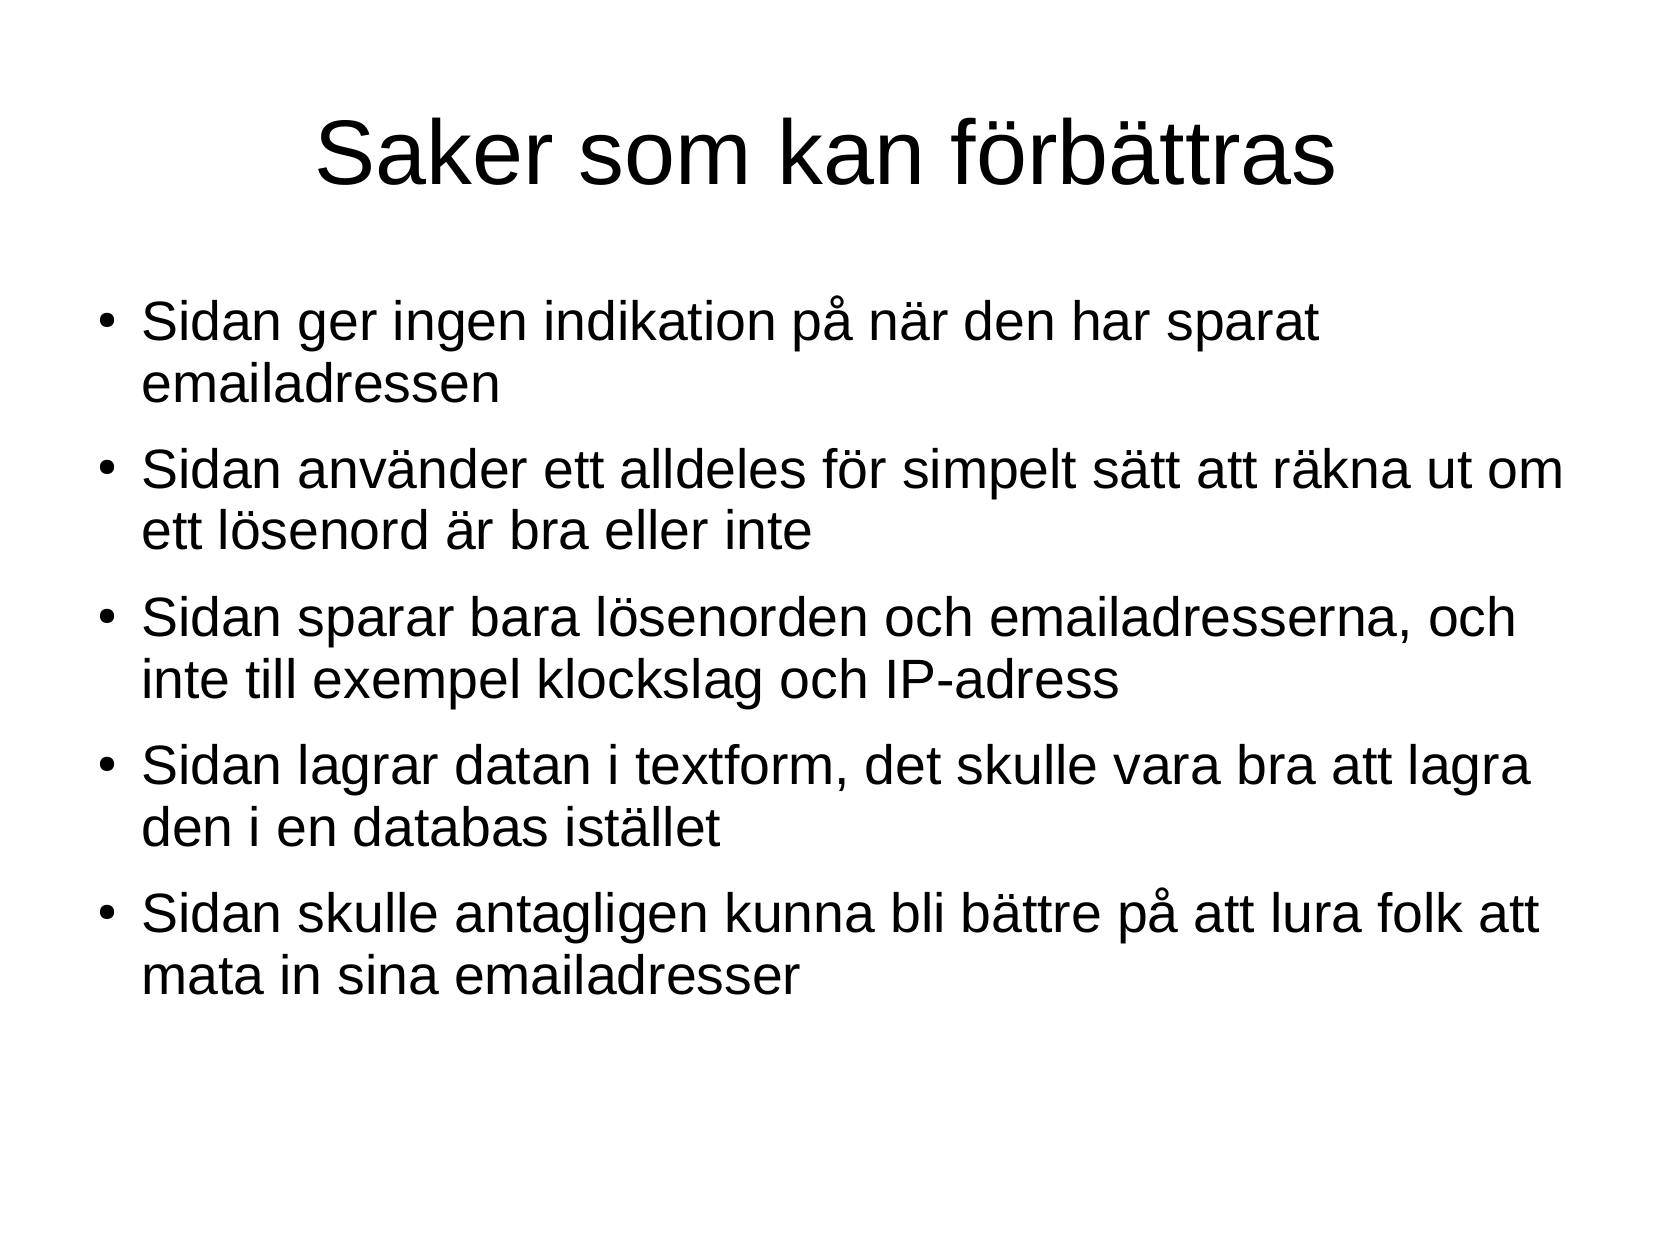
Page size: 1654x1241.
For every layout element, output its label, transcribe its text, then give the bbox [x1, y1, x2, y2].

list Sidan ger ingen indikation på när den har sparat emailadressen Sidan använder ett alldeles för simpelt sätt att räkna ut om ett lösenord är bra eller inte Sidan sparar bara lösenorden och emailadresserna, och inte till exempel klockslag och IP-adress Sidan lagrar datan i textform, det skulle vara bra att lagra den i en databas istället Sidan skulle antagligen kunna bli bättre på att lura folk att mata in sina emailadresser [82, 290, 1571, 1010]
title Saker som kan förbättras [82, 49, 1571, 257]
